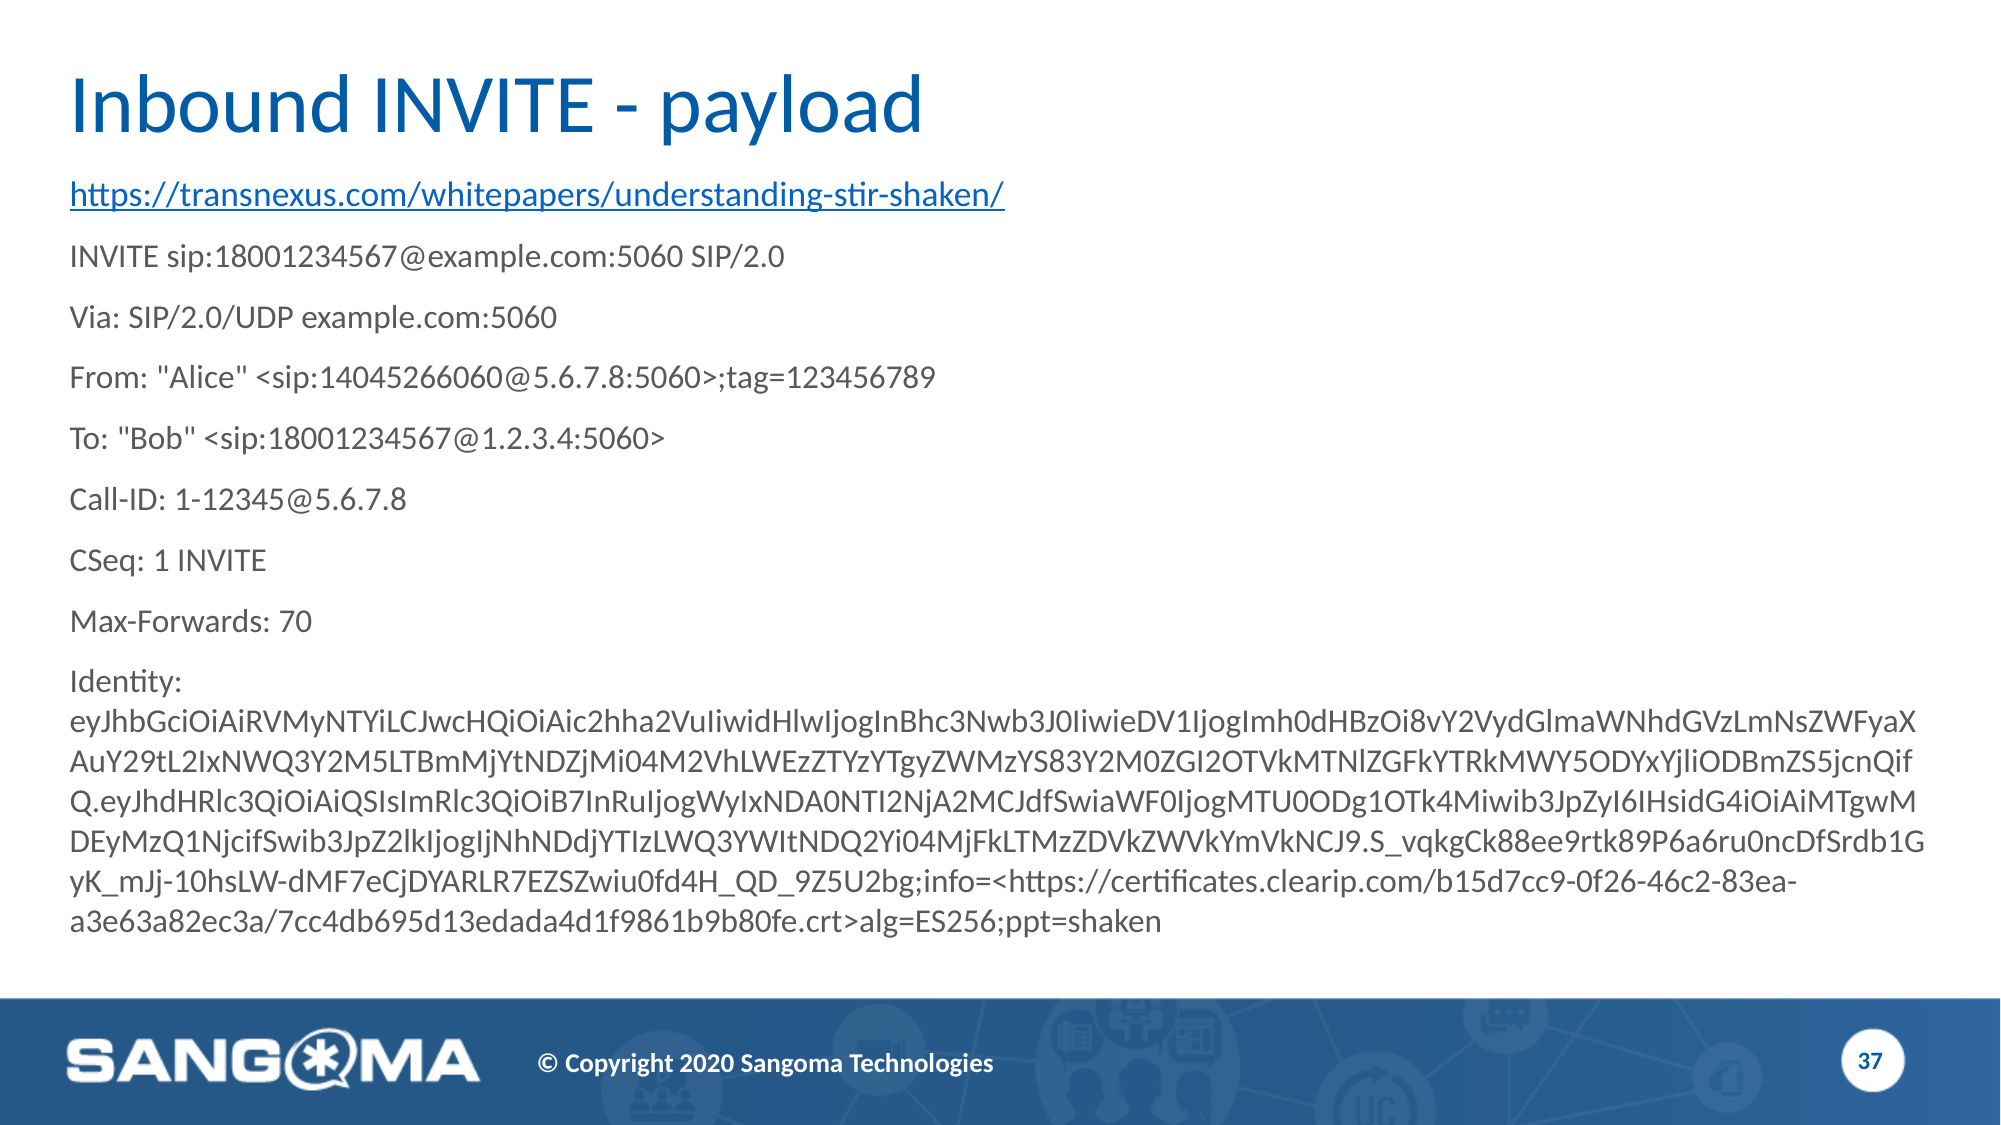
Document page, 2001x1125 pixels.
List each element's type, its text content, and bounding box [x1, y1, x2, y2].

list https://transnexus.com/whitepapers/understanding-stir-shaken/ INVITE sip:18001234567@example.com:5060 SIP/2.0 Via: SIP/2.0/UDP example.com:5060 From: "Alice" <sip:14045266060@5.6.7.8:5060>;tag=123456789 To: "Bob" <sip:18001234567@1.2.3.4:5060> Call-ID: 1-12345@5.6.7.8 CSeq: 1 INVITE Max-Forwards: 70 Identity: eyJhbGciOiAiRVMyNTYiLCJwcHQiOiAic2hha2VuIiwidHlwIjogInBhc3Nwb3J0IiwieDV1IjogImh0dHBzOi8vY2VydGlmaWNhdGVzLmNsZWFyaXAuY29tL2IxNWQ3Y2M5LTBmMjYtNDZjMi04M2VhLWEzZTYzYTgyZWMzYS83Y2M0ZGI2OTVkMTNlZGFkYTRkMWY5ODYxYjliODBmZS5jcnQifQ.eyJhdHRlc3QiOiAiQSIsImRlc3QiOiB7InRuIjogWyIxNDA0NTI2NjA2MCJdfSwiaWF0IjogMTU0ODg1OTk4Miwib3JpZyI6IHsidG4iOiAiMTgwMDEyMzQ1NjcifSwib3JpZ2lkIjogIjNhNDdjYTIzLWQ3YWItNDQ2Yi04MjFkLTMzZDVkZWVkYmVkNCJ9.S_vqkgCk88ee9rtk89P6a6ru0ncDfSrdb1GyK_mJj-10hsLW-dMF7eCjDYARLR7EZSZwiu0fd4H_QD_9Z5U2bg;info=<https://certificates.clearip.com/b15d7cc9-0f26-46c2-83ea-a3e63a82ec3a/7cc4db695d13edada4d1f9861b9b80fe.crt>alg=ES256;ppt=shaken [54, 163, 1945, 1054]
picture [0, 0, 2001, 1125]
title Inbound INVITE - payload [54, 48, 1945, 163]
